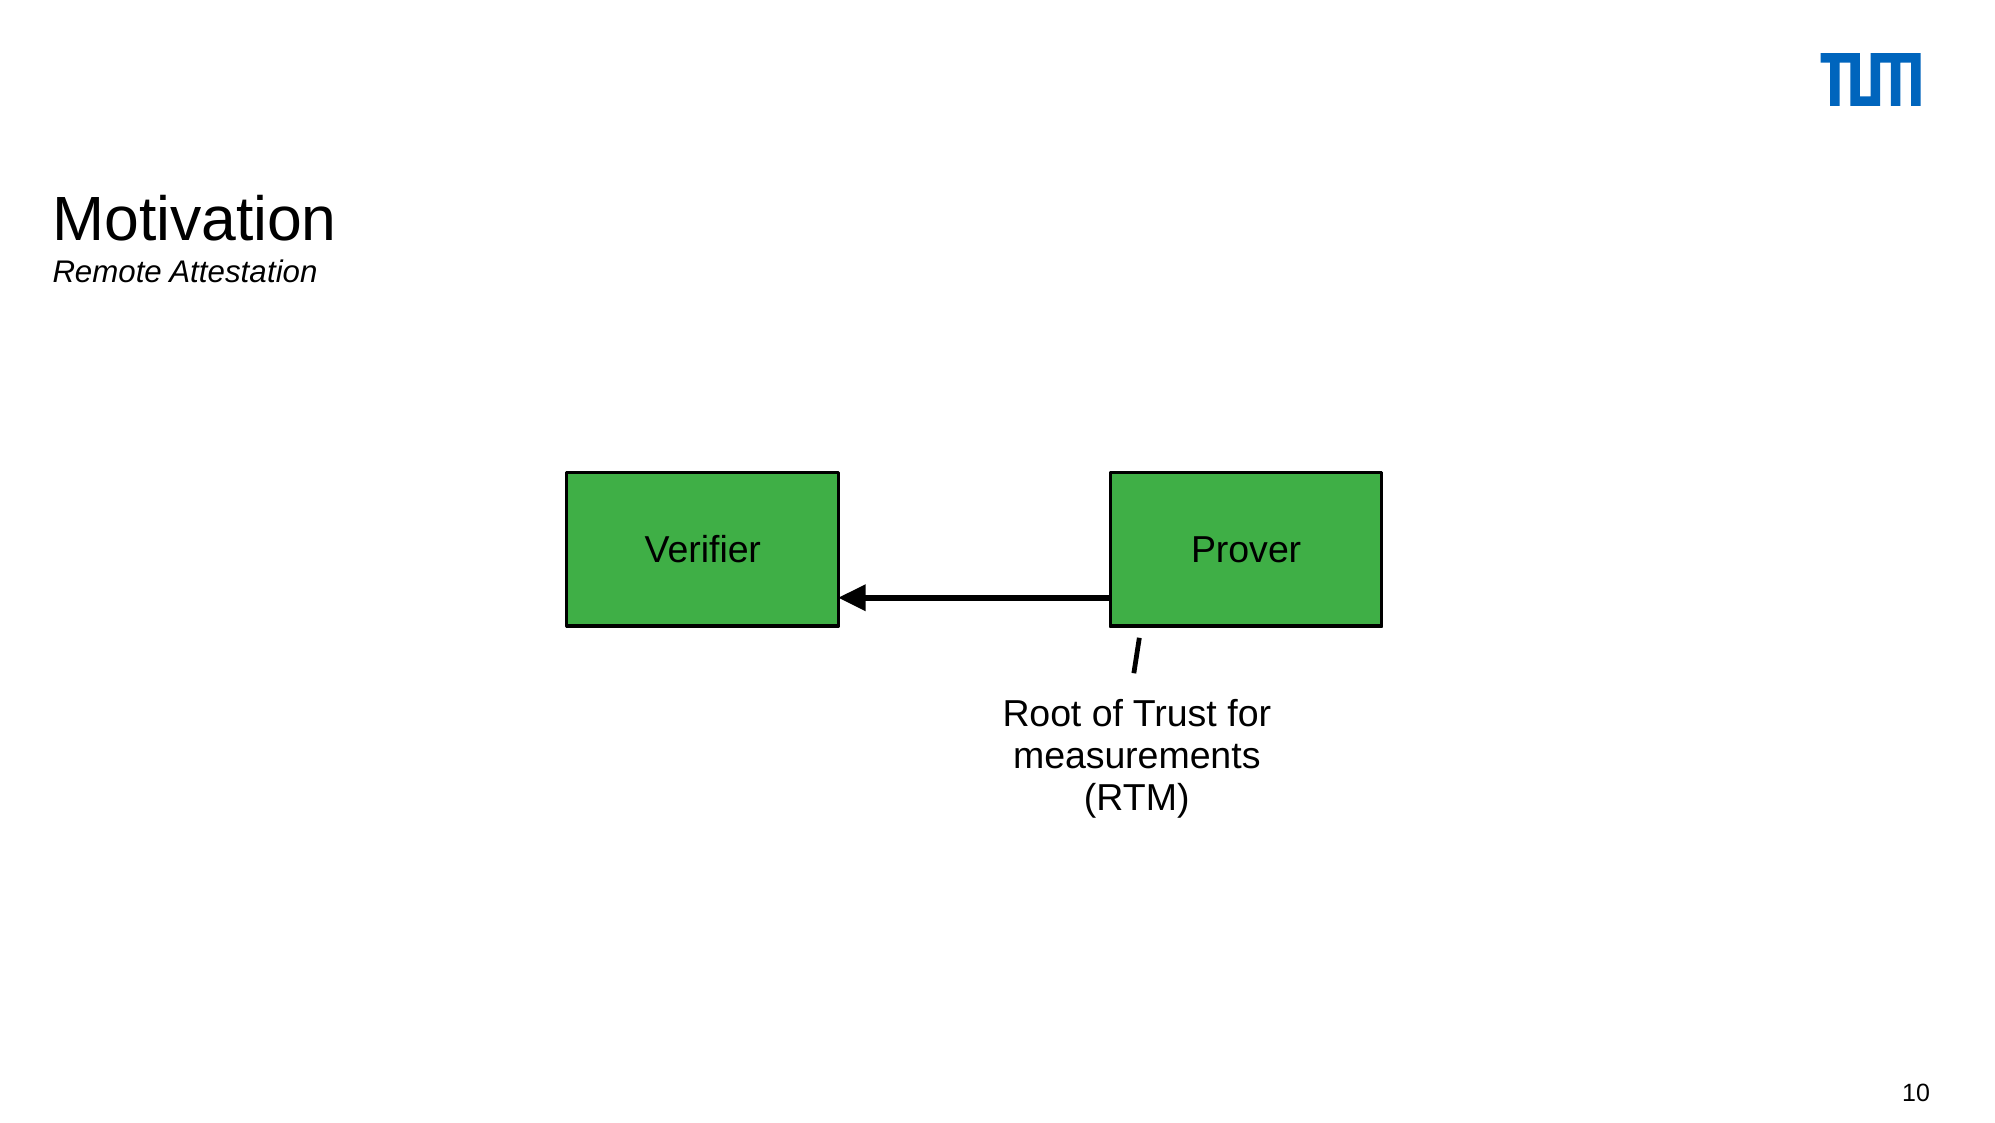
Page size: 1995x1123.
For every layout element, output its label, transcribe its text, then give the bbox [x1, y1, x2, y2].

text_box Verifier [566, 472, 839, 626]
text_box Prover [1110, 472, 1382, 626]
title Motivation Remote Attestation [52, 166, 1453, 307]
text_box Root of Trust for measurements (RTM) [986, 685, 1288, 868]
